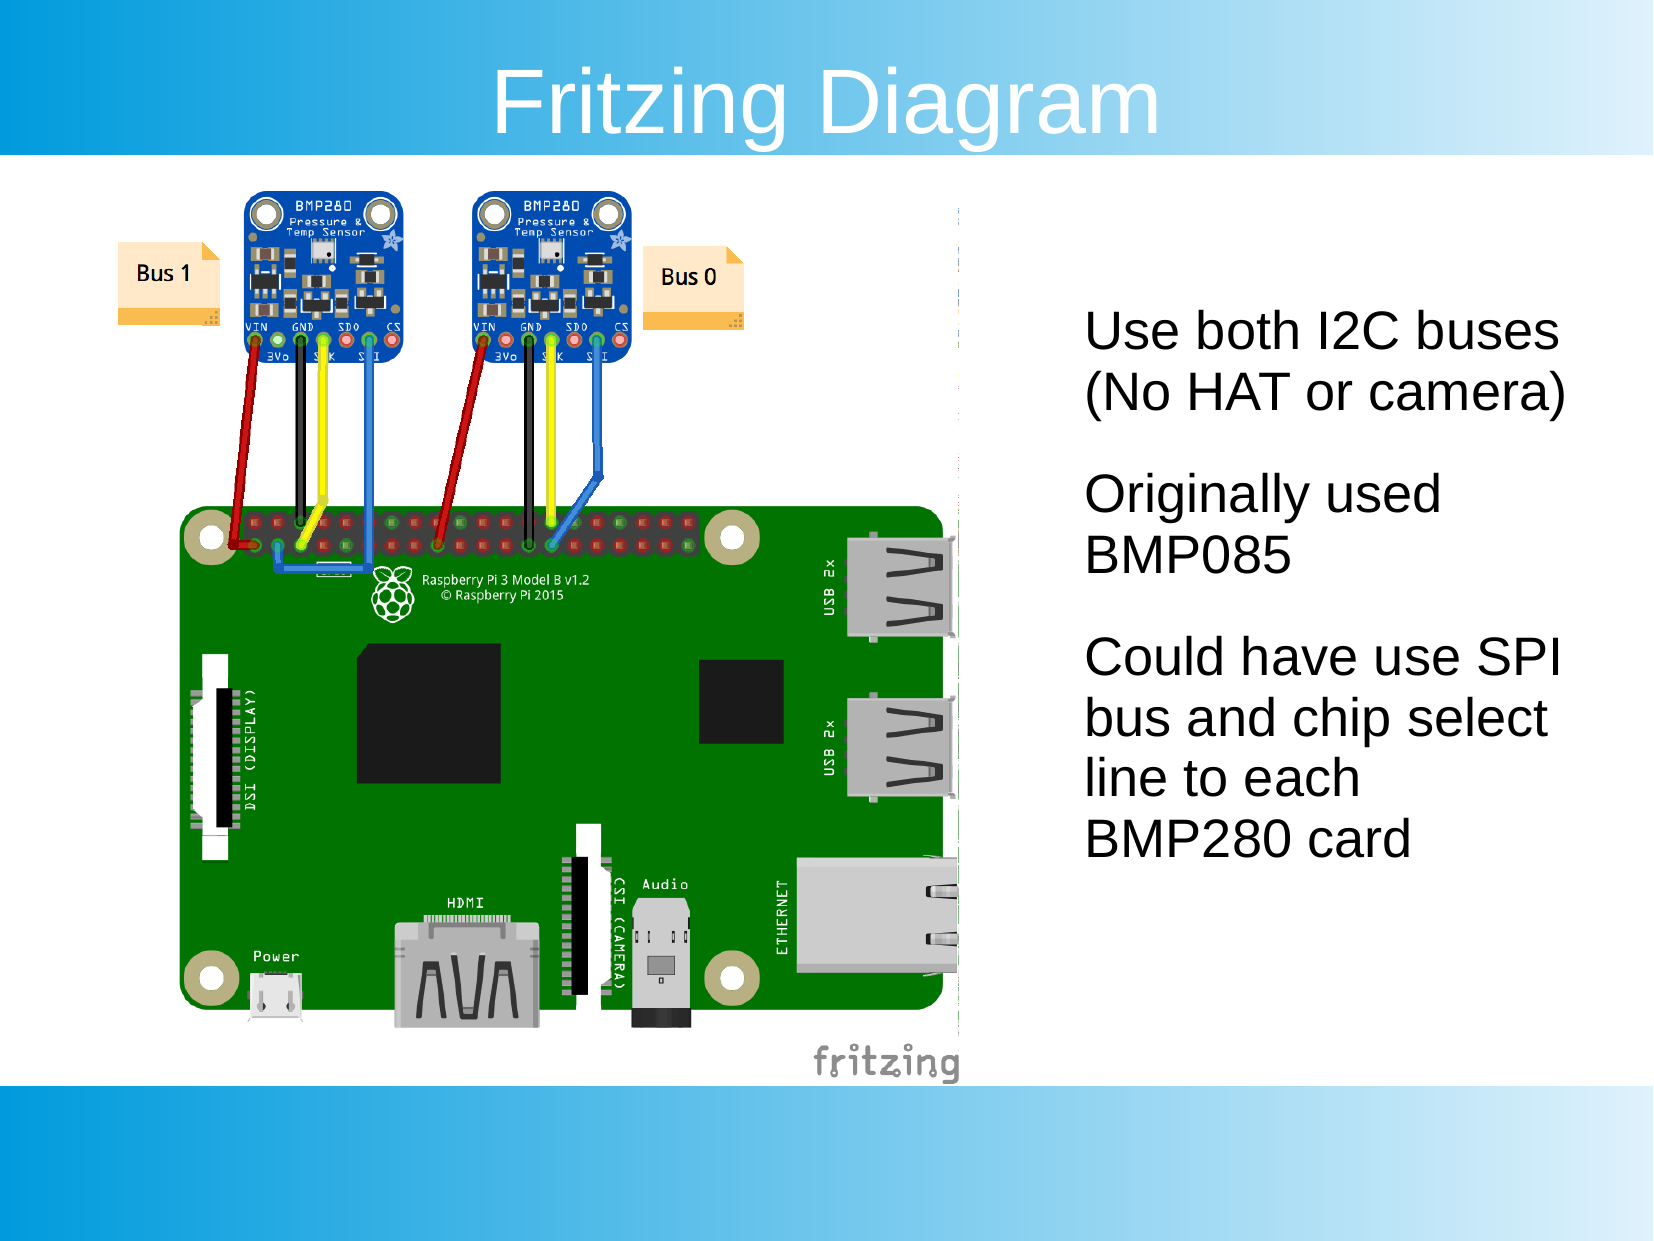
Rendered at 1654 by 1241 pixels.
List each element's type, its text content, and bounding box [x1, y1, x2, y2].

text_box Use both I2C buses (No HAT or camera) Originally used BMP085 Could have use SPI bus and chip select line to each BMP280 card [1069, 293, 1595, 954]
picture [118, 191, 959, 1084]
title Fritzing Diagram [82, 49, 1571, 155]
